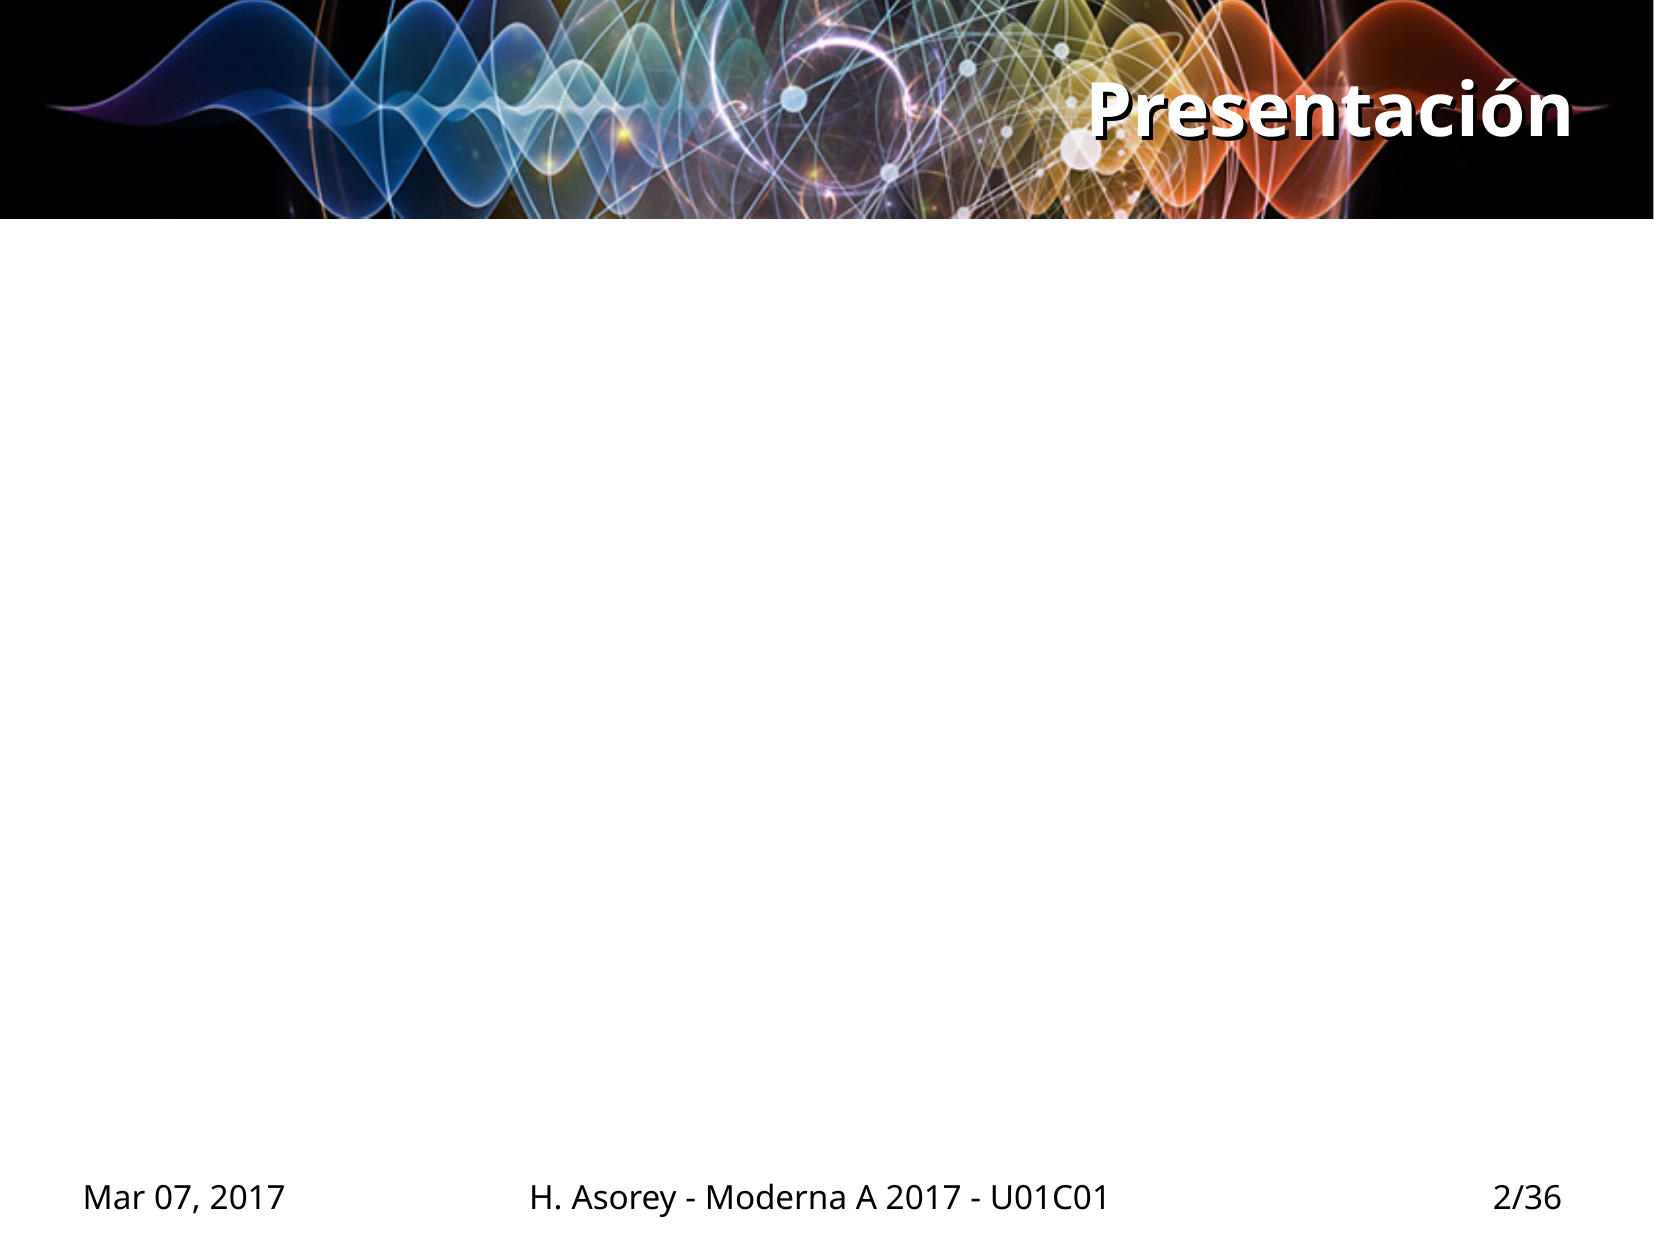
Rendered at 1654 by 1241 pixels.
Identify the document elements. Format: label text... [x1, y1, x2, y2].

picture [0, 0, 1654, 219]
title Presentación [86, 34, 1576, 181]
